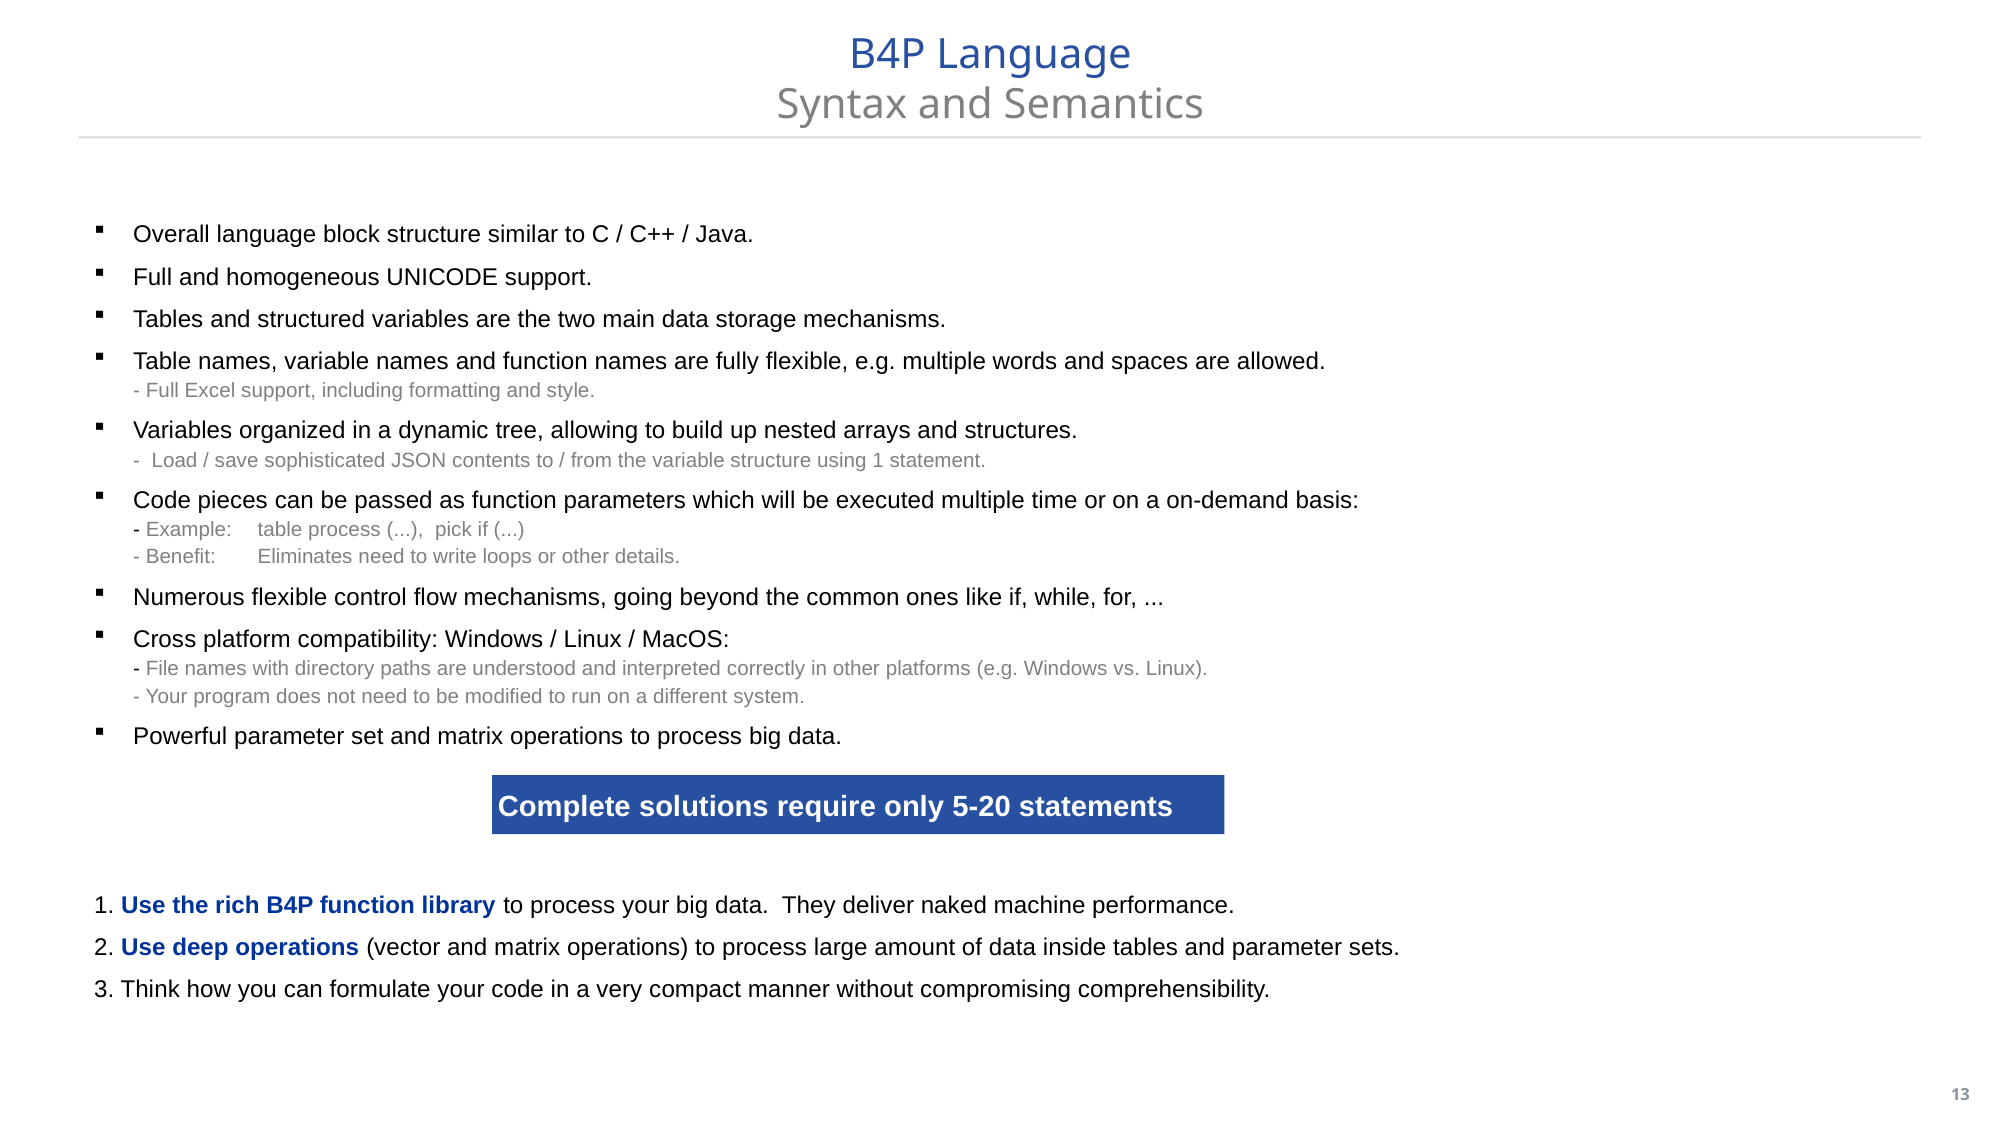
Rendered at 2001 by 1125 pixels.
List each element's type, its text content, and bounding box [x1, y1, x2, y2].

list Overall language block structure similar to C / C++ / Java. Full and homogeneous UNICODE support. Tables and structured variables are the two main data storage mechanisms. Table names, variable names and function names are fully flexible, e.g. multiple words and spaces are allowed. - Full Excel support, including formatting and style. Variables organized in a dynamic tree, allowing to build up nested arrays and structures. - Load / save sophisticated JSON contents to / from the variable structure using 1 statement. Code pieces can be passed as function parameters which will be executed multiple time or on a on-demand basis: - Example: table process (...), pick if (...) - Benefit: Eliminates need to write loops or other details. Numerous flexible control flow mechanisms, going beyond the common ones like if, while, for, ... Cross platform compatibility: Windows / Linux / MacOS: - File names with directory paths are understood and interpreted correctly in other platforms (e.g. Windows vs. Linux). - Your program does not need to be modified to run on a different system. Powerful parameter set and matrix operations to process big data. 1. Use the rich B4P function library to process your big data. They deliver naked machine performance. 2. Use deep operations (vector and matrix operations) to process large amount of data inside tables and parameter sets. 3. Think how you can formulate your code in a very compact manner without compromising comprehensibility. [82, 208, 1920, 1012]
title B4P Language Syntax and Semantics [76, 19, 1920, 138]
text_box Complete solutions require only 5-20 statements [492, 775, 1225, 835]
